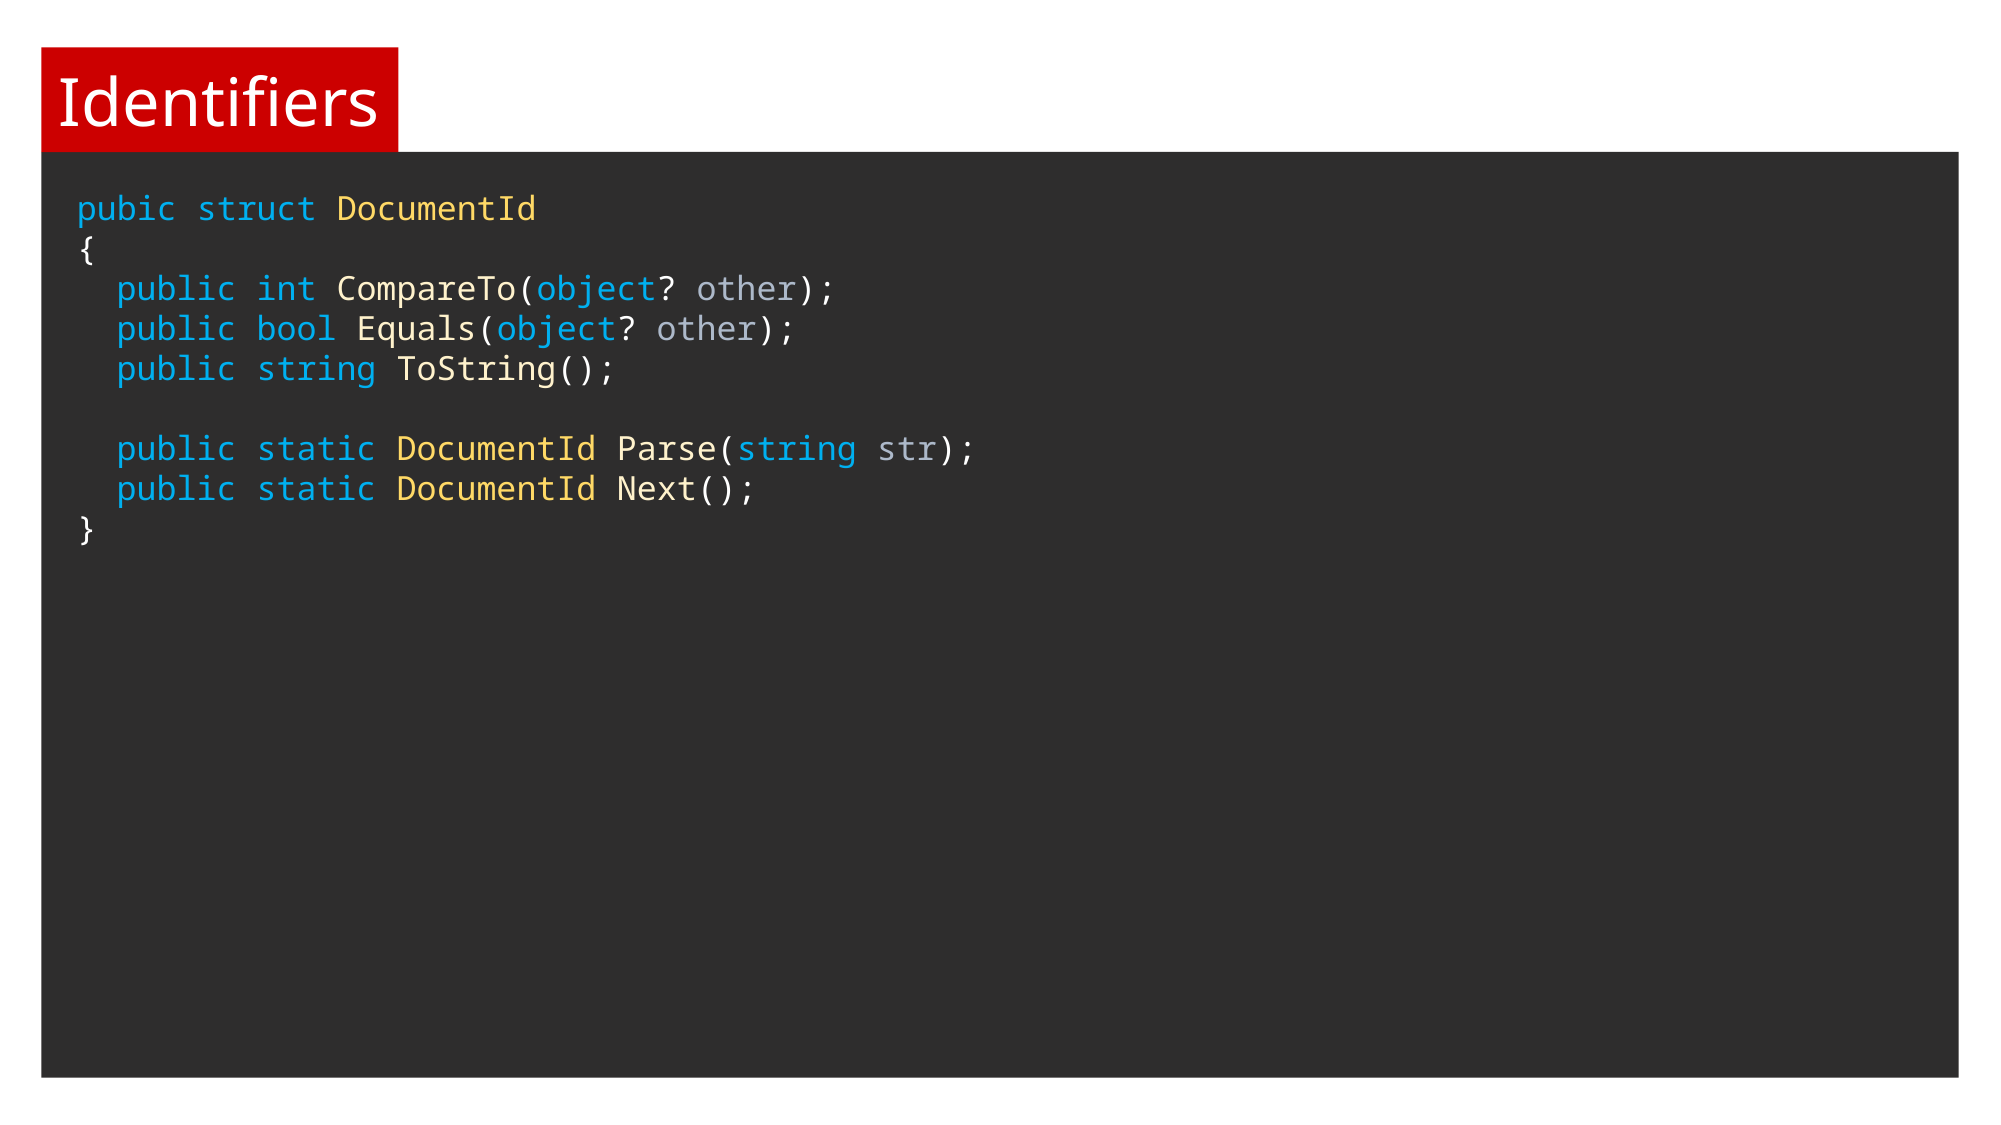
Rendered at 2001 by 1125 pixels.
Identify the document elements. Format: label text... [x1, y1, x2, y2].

text_box pubic struct DocumentId { public int CompareTo(object? other); public bool Equals(object? other); public string ToString(); public static DocumentId Parse(string str); public static DocumentId Next(); } [41, 152, 1602, 598]
text_box [41, 152, 1959, 1078]
text_box Identifiers [41, 47, 384, 153]
